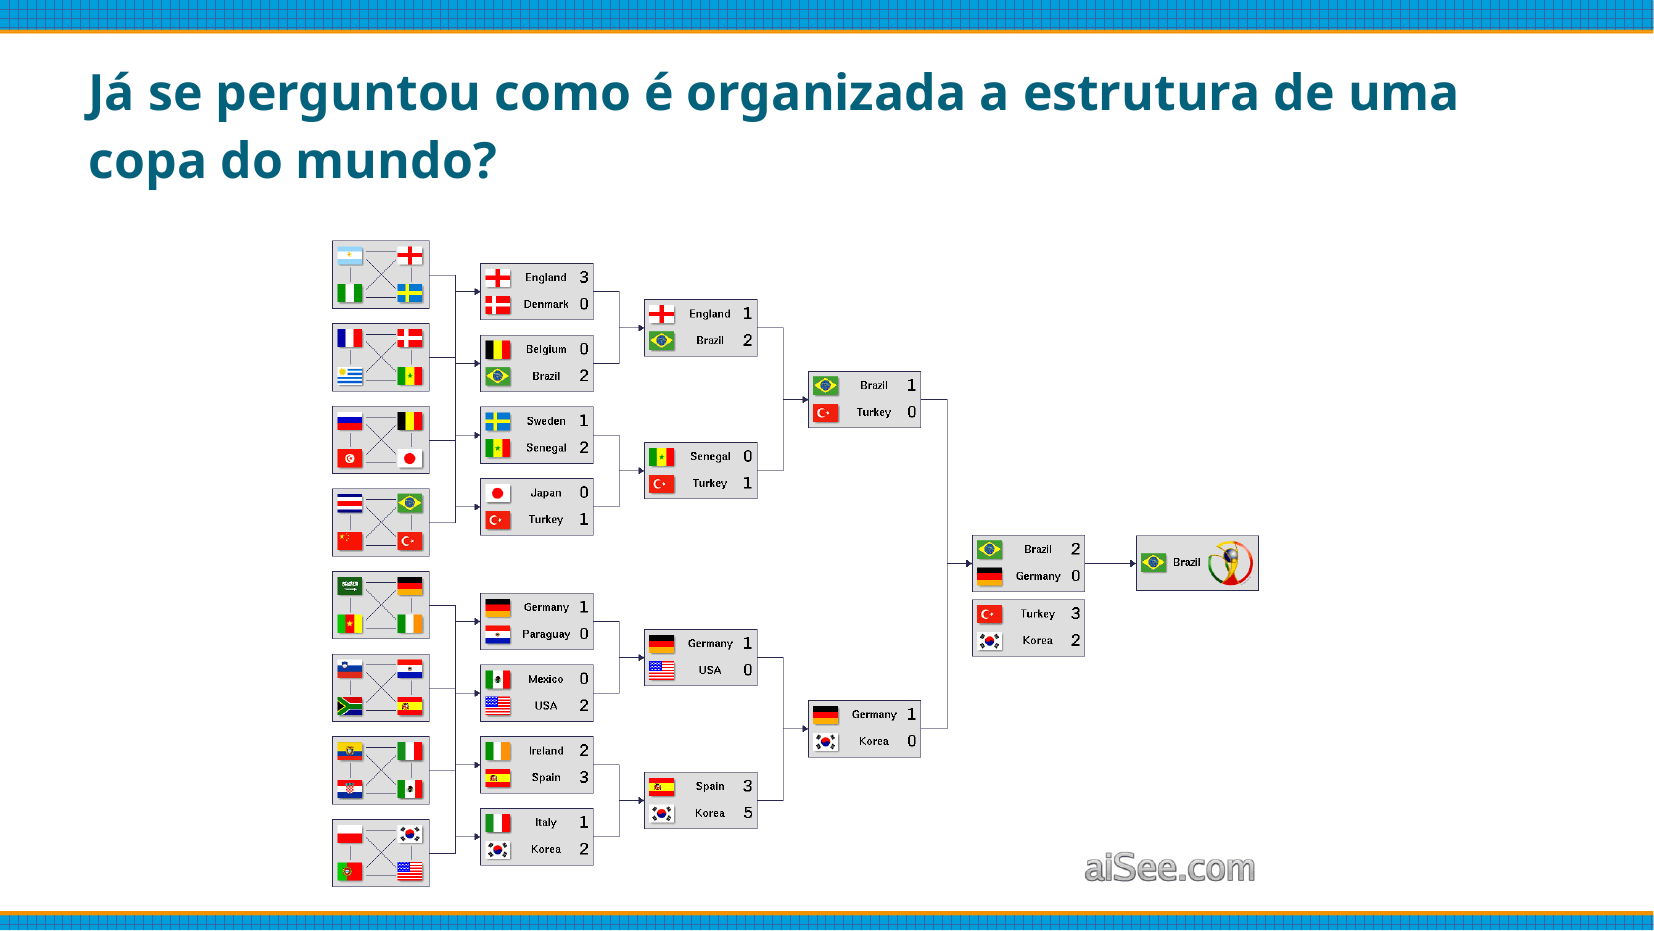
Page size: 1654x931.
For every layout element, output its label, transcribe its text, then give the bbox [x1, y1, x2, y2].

picture [324, 233, 1267, 894]
title Já se perguntou como é organizada a estrutura de uma copa do mundo? [88, 44, 1565, 207]
